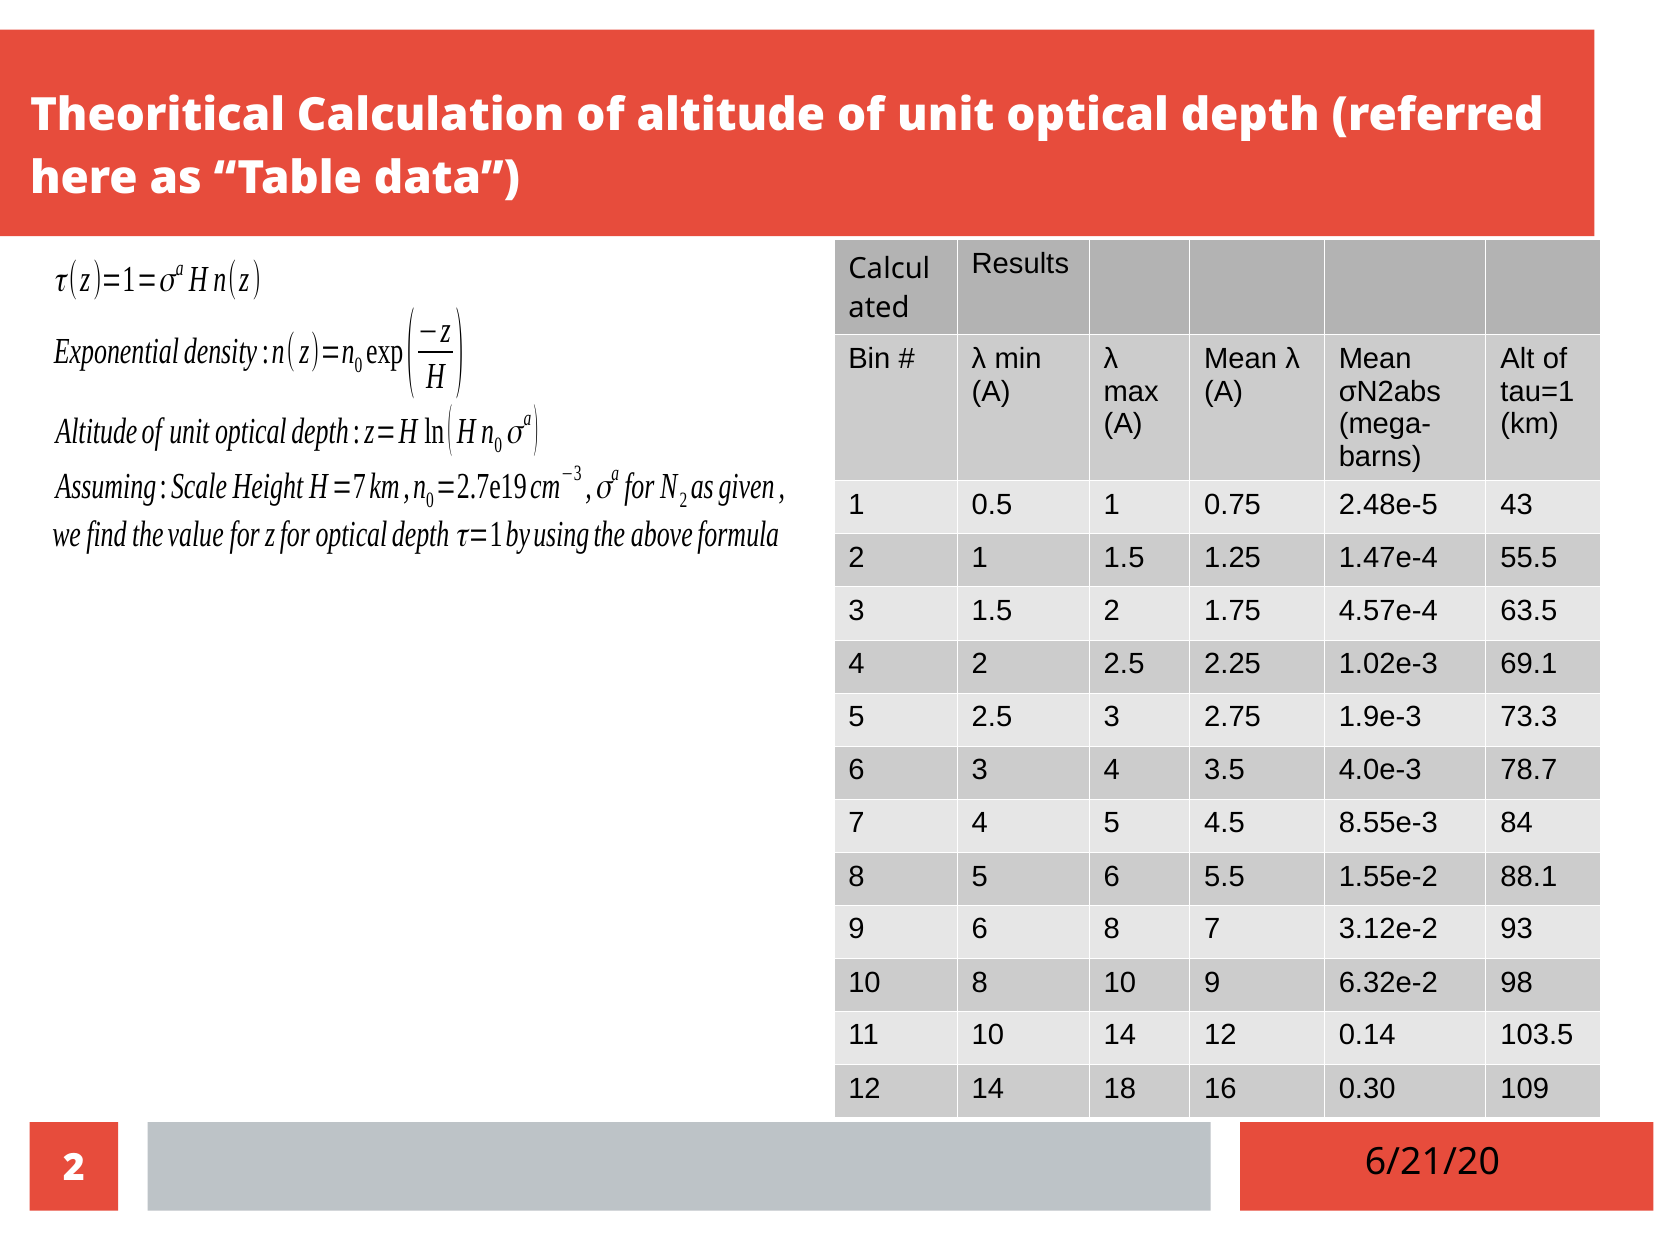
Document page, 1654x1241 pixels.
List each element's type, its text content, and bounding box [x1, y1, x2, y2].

table_cell 1.55e-2 [1325, 853, 1485, 905]
table_cell 88.1 [1486, 853, 1600, 905]
table_cell 9 [835, 906, 957, 958]
table_header [1486, 240, 1600, 334]
table_cell 18 [1090, 1065, 1189, 1117]
table_cell 5 [958, 853, 1089, 905]
table_cell Mean λ (A) [1190, 335, 1324, 480]
table_cell 12 [1190, 1012, 1324, 1064]
table_cell 8 [958, 959, 1089, 1011]
chart [41, 255, 792, 556]
table_cell 10 [958, 1012, 1089, 1064]
table_cell Bin # [835, 335, 957, 480]
table_cell 1 [835, 481, 957, 533]
table_cell 1.47e-4 [1325, 534, 1485, 586]
table_cell 5.5 [1190, 853, 1324, 905]
table_cell 1.25 [1190, 534, 1324, 586]
table_cell 14 [958, 1065, 1089, 1117]
text_box 6/21/20 [1350, 1126, 1541, 1201]
table_cell 4 [958, 800, 1089, 852]
table_cell 43 [1486, 481, 1600, 533]
table_cell 1.5 [1090, 534, 1189, 586]
table_cell 4 [835, 641, 957, 693]
table_cell 16 [1190, 1065, 1324, 1117]
table_cell 93 [1486, 906, 1600, 958]
table_cell 4.57e-4 [1325, 587, 1485, 640]
table_cell 1.75 [1190, 587, 1324, 640]
table_header [1090, 240, 1189, 334]
table_cell Alt of tau=1 (km) [1486, 335, 1600, 480]
table_cell λ min (A) [958, 335, 1089, 480]
table_cell 1.5 [958, 587, 1089, 640]
table_cell 7 [835, 800, 957, 852]
table_cell 6 [1090, 853, 1189, 905]
table_cell 2.25 [1190, 641, 1324, 693]
table_cell 78.7 [1486, 747, 1600, 799]
title Theoritical Calculation of altitude of unit optical depth (referred here as “Table data”) [30, 45, 1595, 207]
table_cell 103.5 [1486, 1012, 1600, 1064]
table_cell 1.02e-3 [1325, 641, 1485, 693]
table_cell 2.5 [1090, 641, 1189, 693]
table_cell 1 [958, 534, 1089, 586]
table_cell 4.5 [1190, 800, 1324, 852]
table_cell 4.0e-3 [1325, 747, 1485, 799]
table_cell 10 [1090, 959, 1189, 1011]
table_cell 55.5 [1486, 534, 1600, 586]
table_cell 2.5 [958, 694, 1089, 746]
table_cell 3 [835, 587, 957, 640]
table_cell 6 [958, 906, 1089, 958]
table_header Results [958, 240, 1089, 334]
table_cell 109 [1486, 1065, 1600, 1117]
table_cell 3 [1090, 694, 1189, 746]
table_cell 0.5 [958, 481, 1089, 533]
table_cell 0.14 [1325, 1012, 1485, 1064]
table_cell 6 [835, 747, 957, 799]
table_cell 7 [1190, 906, 1324, 958]
table_cell 2 [835, 534, 957, 586]
table_cell 2.48e-5 [1325, 481, 1485, 533]
table_cell 12 [835, 1065, 957, 1117]
table_cell 3 [958, 747, 1089, 799]
table_cell 1 [1090, 481, 1189, 533]
table_cell 63.5 [1486, 587, 1600, 640]
table_header [1325, 240, 1485, 334]
table_cell 3.12e-2 [1325, 906, 1485, 958]
table_cell 14 [1090, 1012, 1189, 1064]
table_cell 4 [1090, 747, 1189, 799]
table_cell λ max (A) [1090, 335, 1189, 480]
table_cell 0.30 [1325, 1065, 1485, 1117]
table_cell 98 [1486, 959, 1600, 1011]
table_cell 69.1 [1486, 641, 1600, 693]
table_cell 2 [958, 641, 1089, 693]
table_cell 0.75 [1190, 481, 1324, 533]
table_cell 9 [1190, 959, 1324, 1011]
table_cell 73.3 [1486, 694, 1600, 746]
table_cell 11 [835, 1012, 957, 1064]
table_cell 2.75 [1190, 694, 1324, 746]
table_cell 1.9e-3 [1325, 694, 1485, 746]
table_cell Mean σN2abs (mega-barns) [1325, 335, 1485, 480]
table_cell 84 [1486, 800, 1600, 852]
table_cell 8 [835, 853, 957, 905]
table_cell 10 [835, 959, 957, 1011]
table_cell 3.5 [1190, 747, 1324, 799]
table_cell 6.32e-2 [1325, 959, 1485, 1011]
table_cell 5 [835, 694, 957, 746]
table_cell 5 [1090, 800, 1189, 852]
table_cell 8 [1090, 906, 1189, 958]
table_header [1190, 240, 1324, 334]
table_cell 2 [1090, 587, 1189, 640]
table_cell 8.55e-3 [1325, 800, 1485, 852]
table_header Calculated [835, 240, 957, 334]
